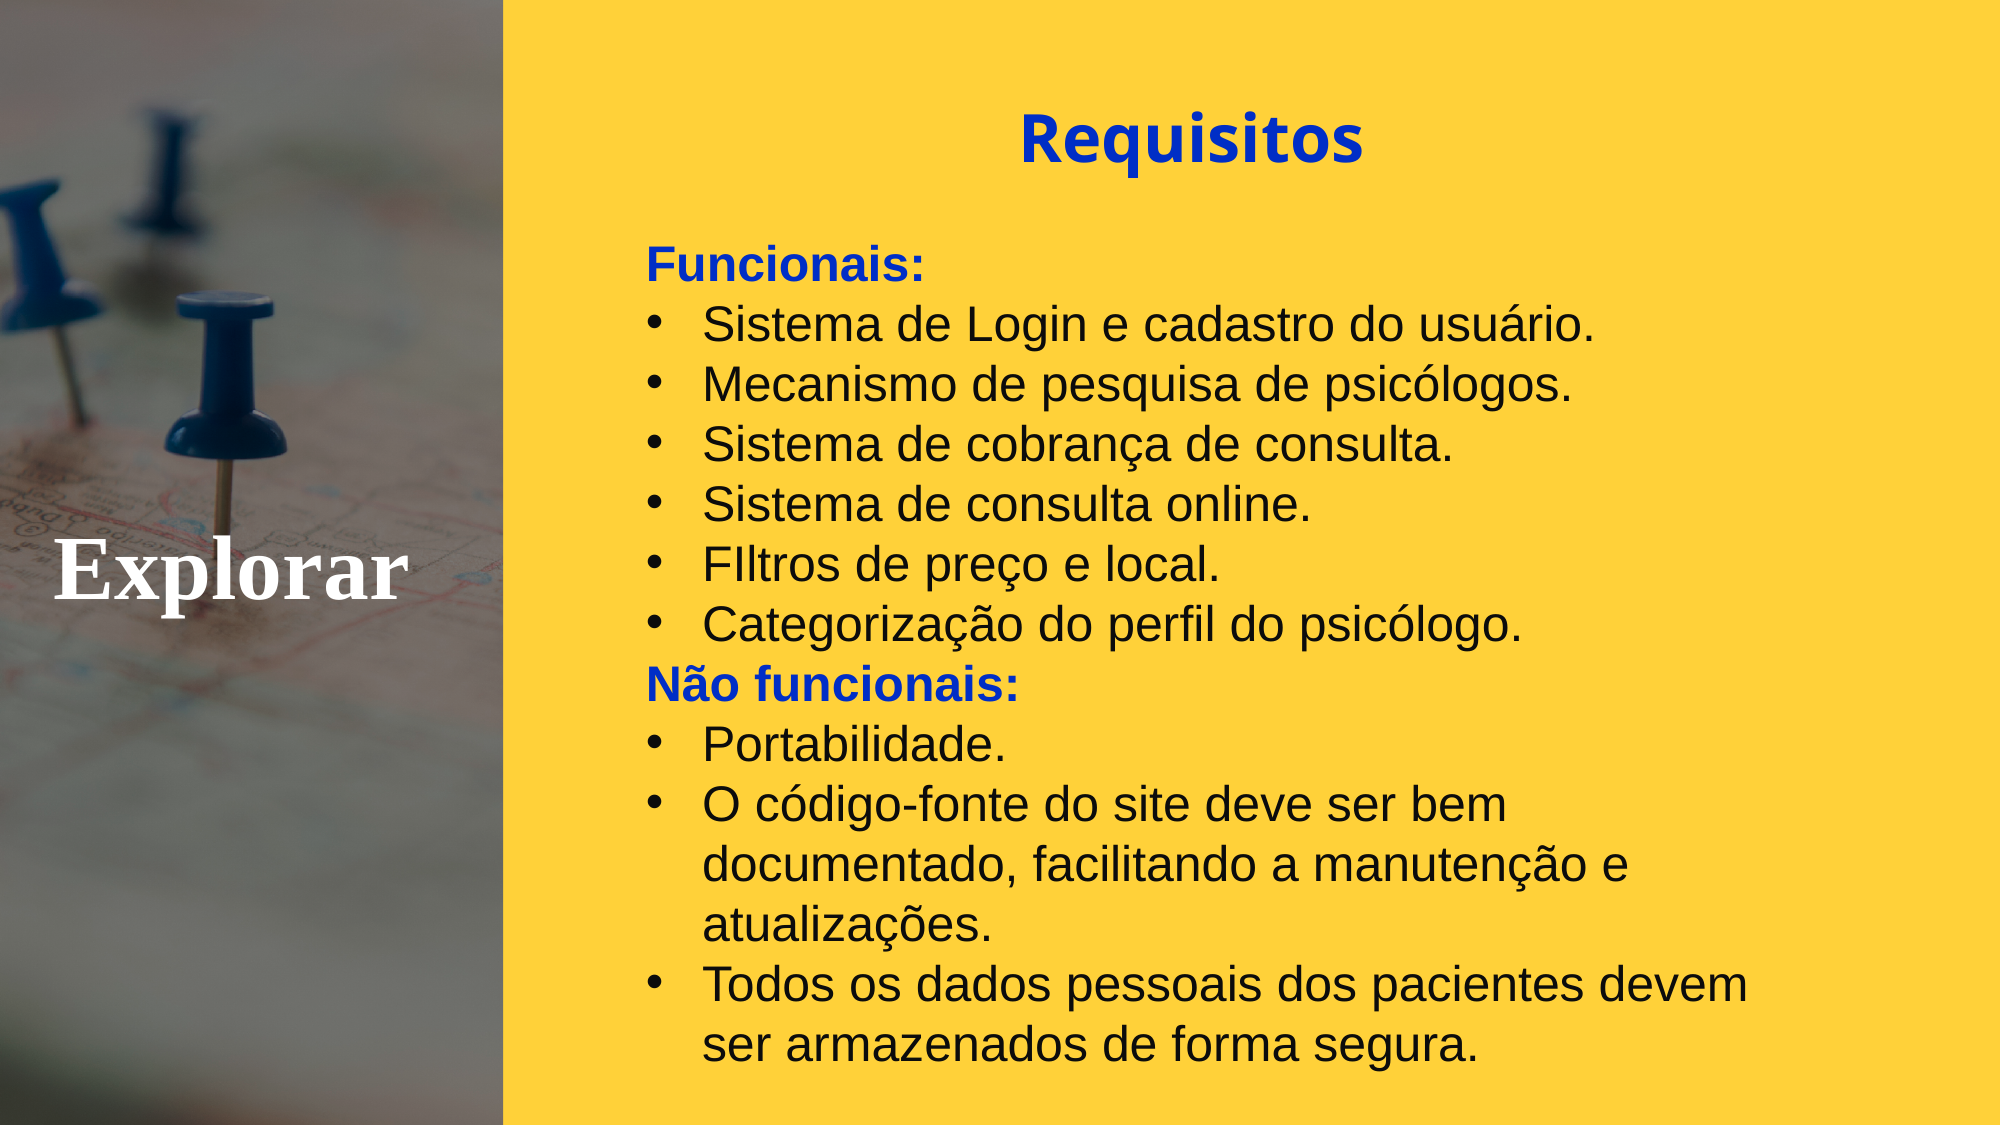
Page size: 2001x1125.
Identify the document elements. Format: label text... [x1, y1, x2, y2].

text_box Requisitos [746, 88, 1637, 184]
text_box Explorar [22, 500, 441, 626]
text_box [577, 0, 1864, 1125]
text_box Funcionais: Sistema de Login e cadastro do usuário. Mecanismo de pesquisa de psicólogos. Sistema de cobrança de consulta. Sistema de consulta online. FIltros de preço e local. Categorização do perfil do psicólogo. Não funcionais: Portabilidade. O código-fonte do site deve ser bem documentado, facilitando a manutenção e atualizações. Todos os dados pessoais dos pacientes devem ser armazenados de forma segura. [630, 224, 1810, 1080]
picture [0, 0, 504, 1125]
